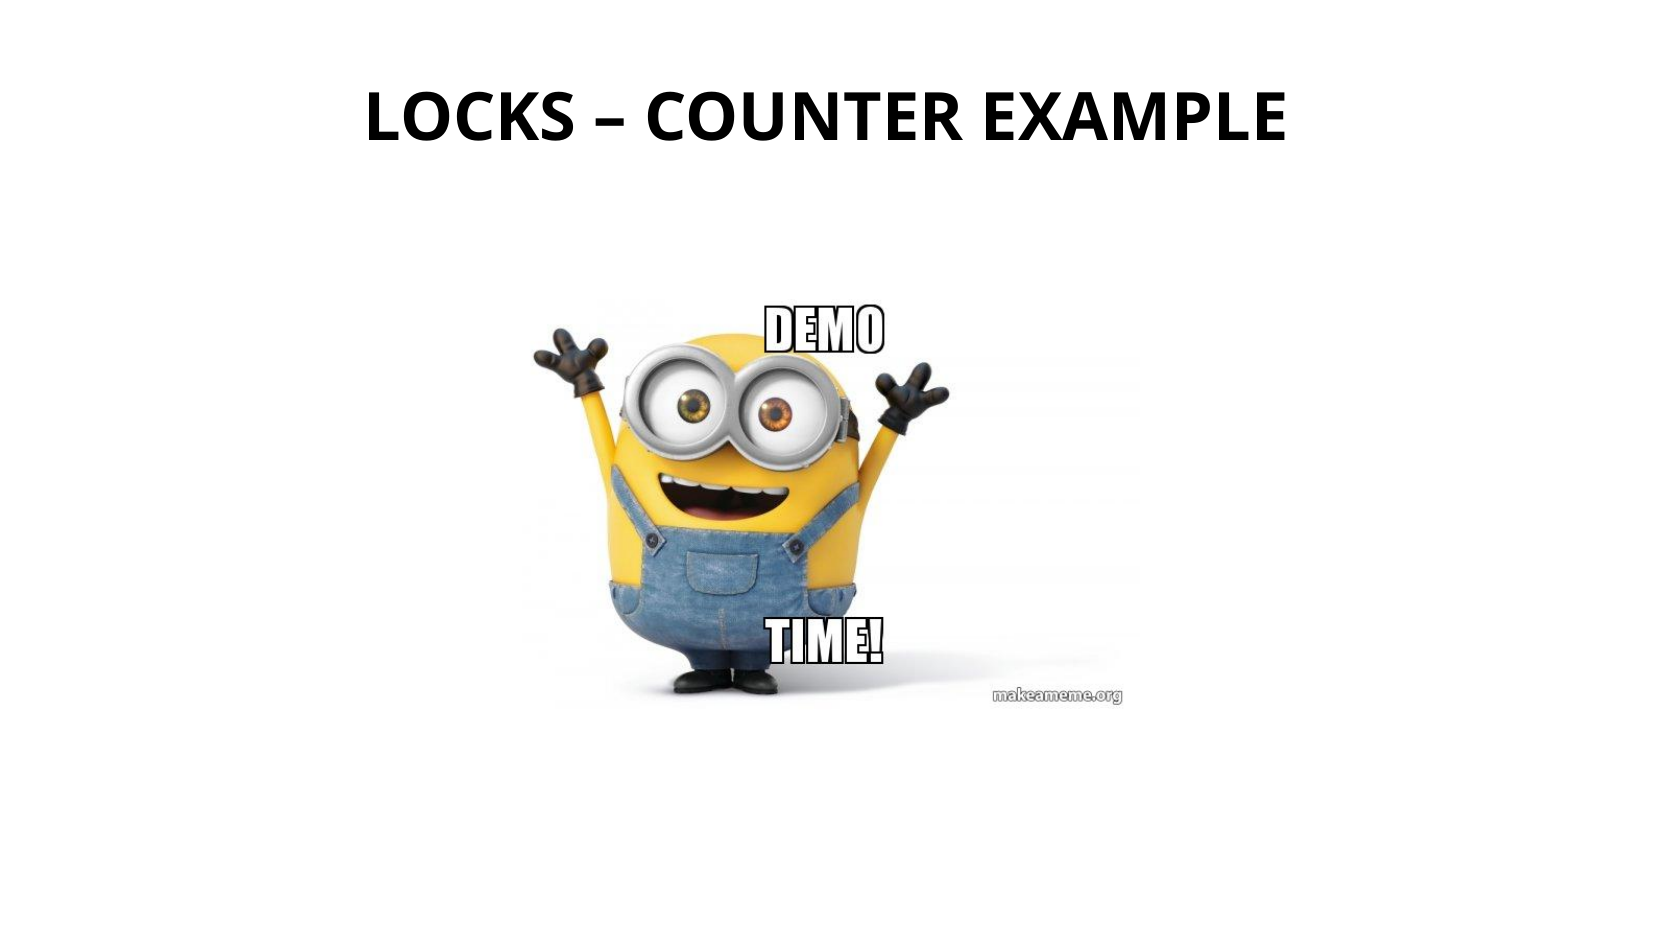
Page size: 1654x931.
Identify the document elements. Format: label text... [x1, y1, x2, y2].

picture [514, 291, 1140, 710]
title LOCKS – COUNTER EXAMPLE [82, 33, 1571, 196]
